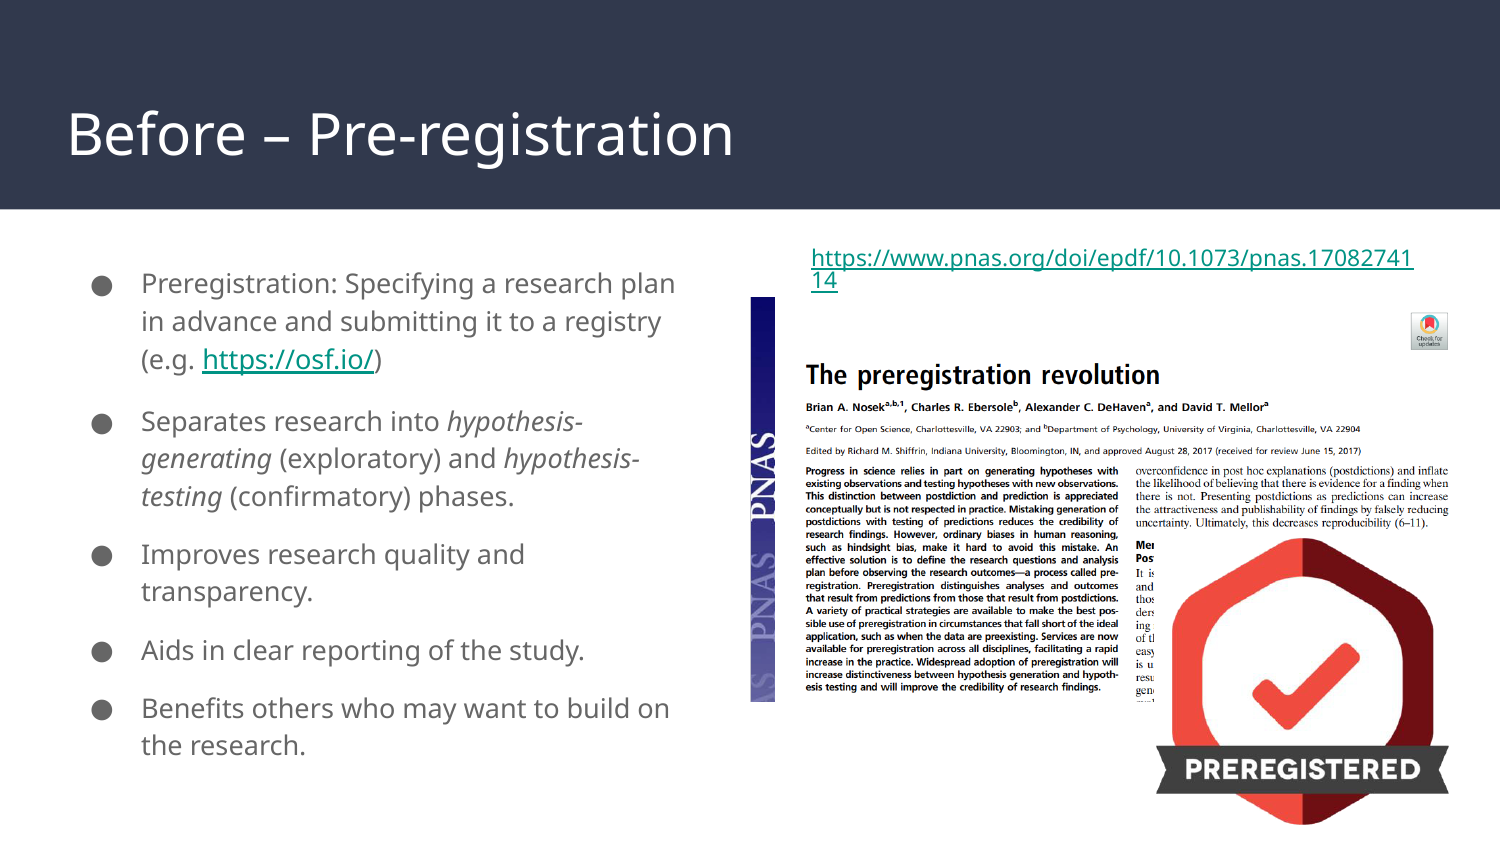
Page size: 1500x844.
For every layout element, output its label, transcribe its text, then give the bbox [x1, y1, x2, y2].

text_box https://www.pnas.org/doi/epdf/10.1073/pnas.1708274114 [796, 228, 1437, 317]
list Preregistration: Specifying a research plan in advance and submitting it to a registry (e.g. https://osf.io/) Separates research into hypothesis-generating (exploratory) and hypothesis-testing (confirmatory) phases. Improves research quality and transparency. Aids in clear reporting of the study. Benefits others who may want to build on the research. [51, 247, 708, 752]
title Before – Pre-registration [51, 82, 1449, 185]
picture [750, 297, 1484, 825]
